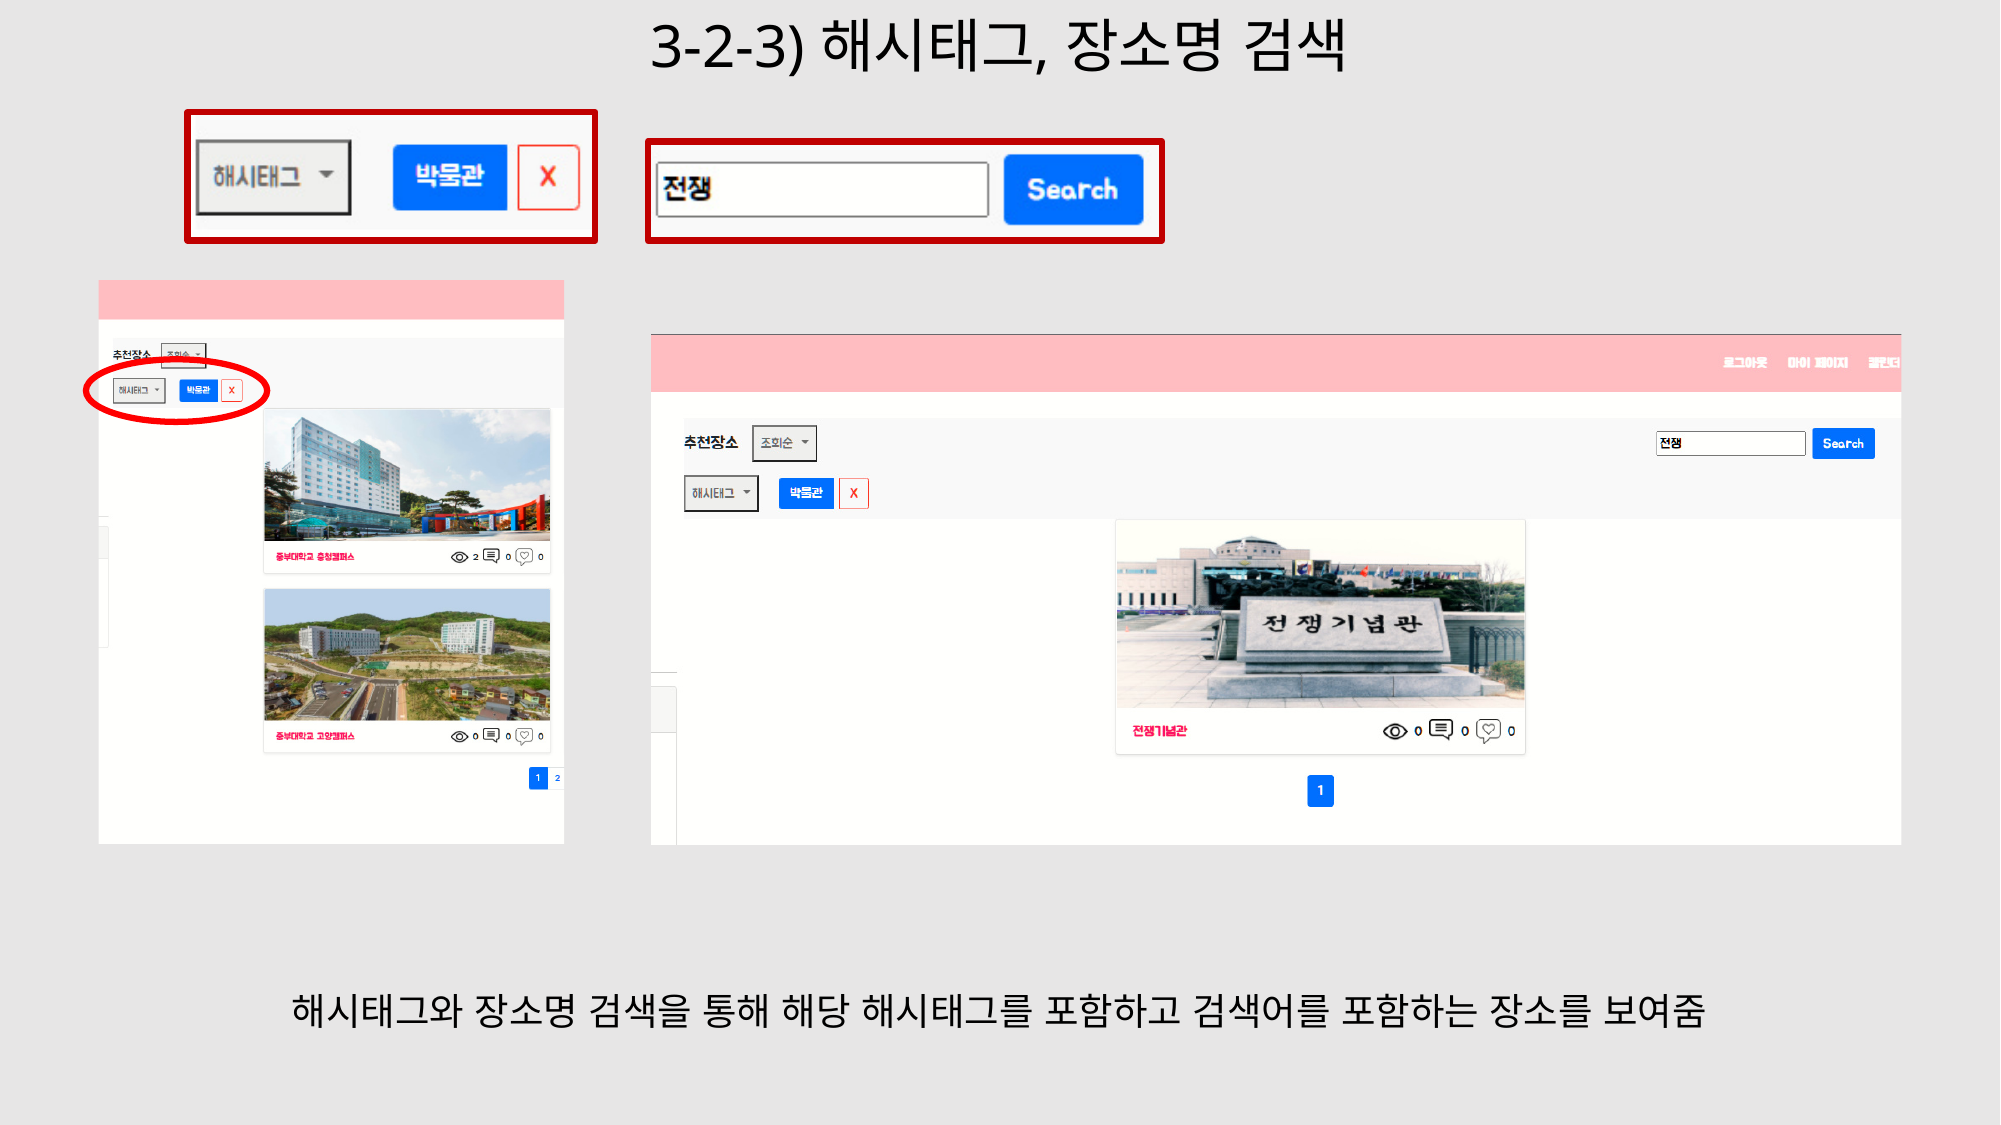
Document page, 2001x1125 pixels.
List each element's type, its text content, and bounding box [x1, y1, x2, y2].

picture [651, 144, 1159, 238]
text_box 해시태그와 장소명 검색을 통해 해당 해시태그를 포함하고 검색어를 포함하는 장소를 보여줌 [277, 980, 1723, 1041]
picture [98, 280, 565, 845]
picture [190, 115, 593, 238]
picture [98, 363, 263, 418]
picture [651, 334, 1902, 845]
text_box 3-2-3) 해시태그, 장소명 검색 [564, 2, 1436, 87]
